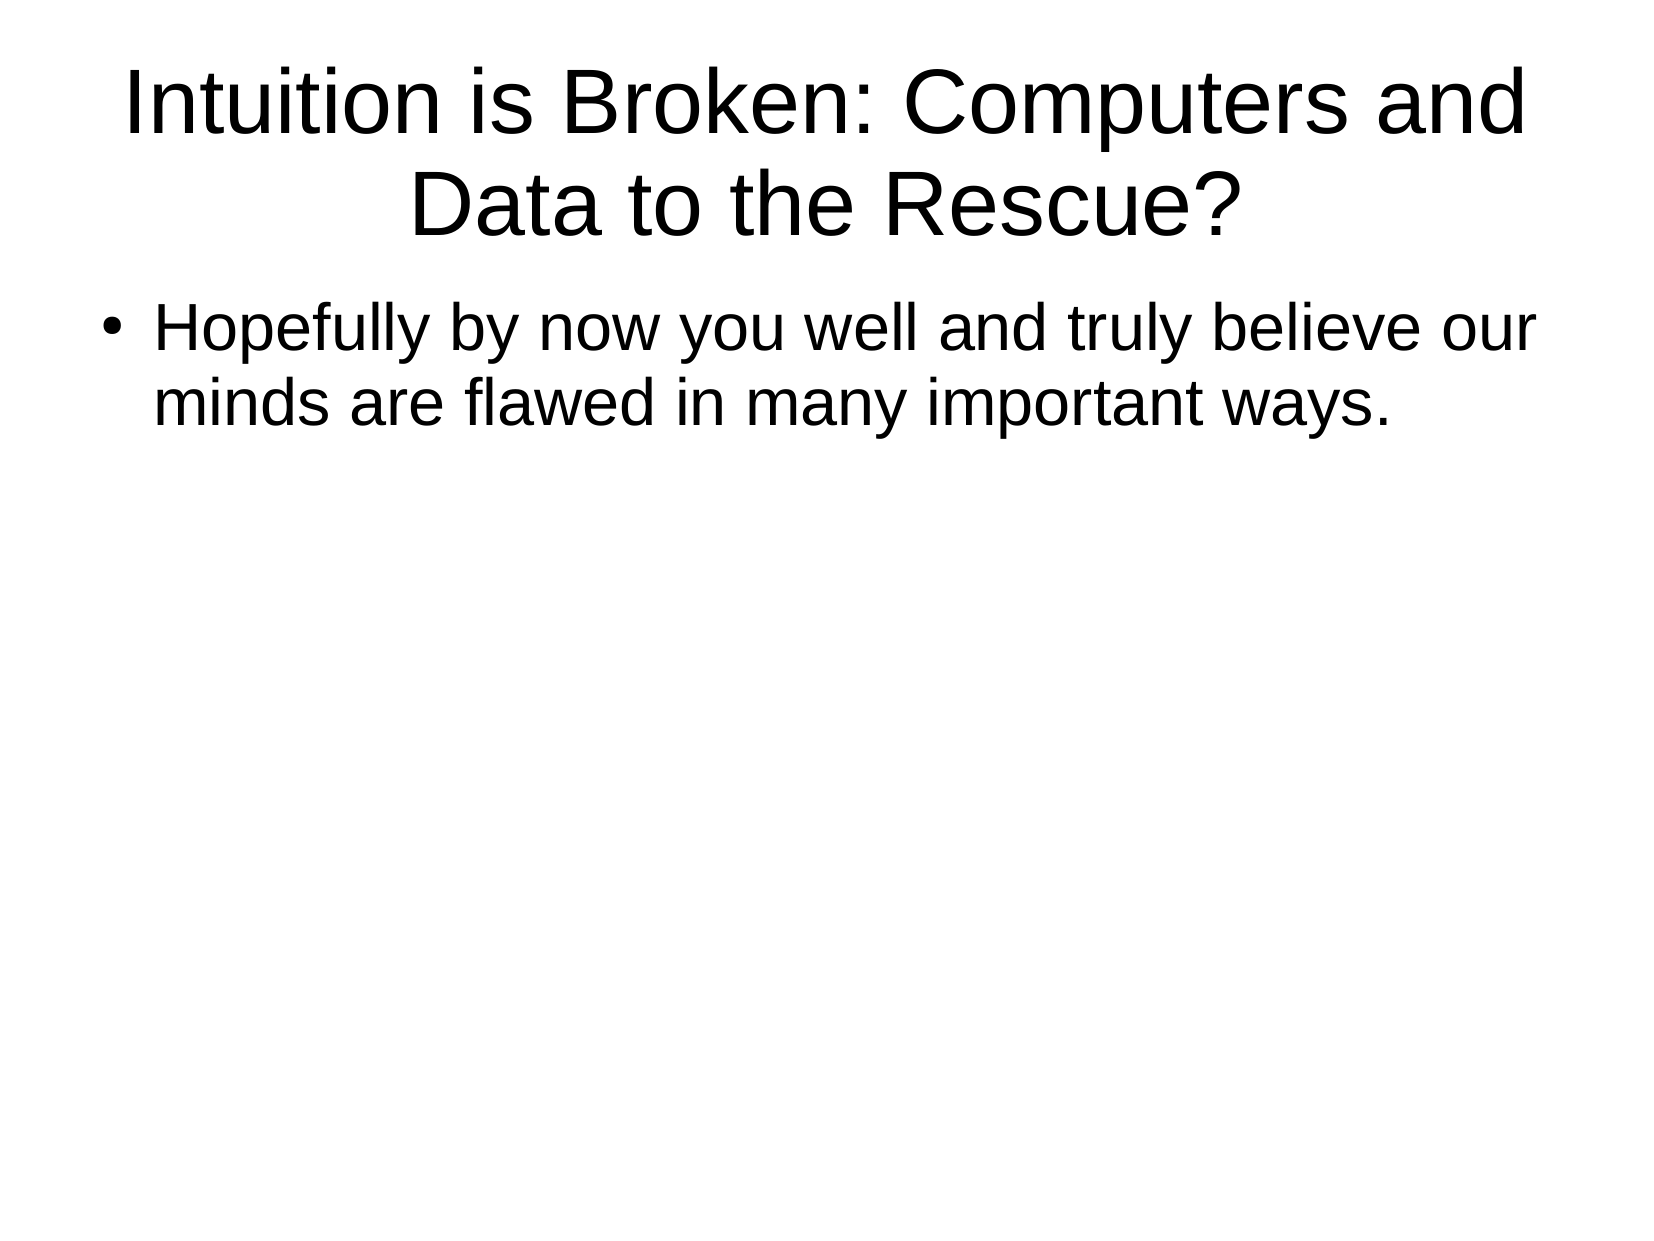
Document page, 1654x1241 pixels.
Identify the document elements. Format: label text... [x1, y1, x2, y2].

list Hopefully by now you well and truly believe our minds are flawed in many important ways. [82, 290, 1571, 1010]
title Intuition is Broken: Computers and Data to the Rescue? [82, 49, 1571, 257]
